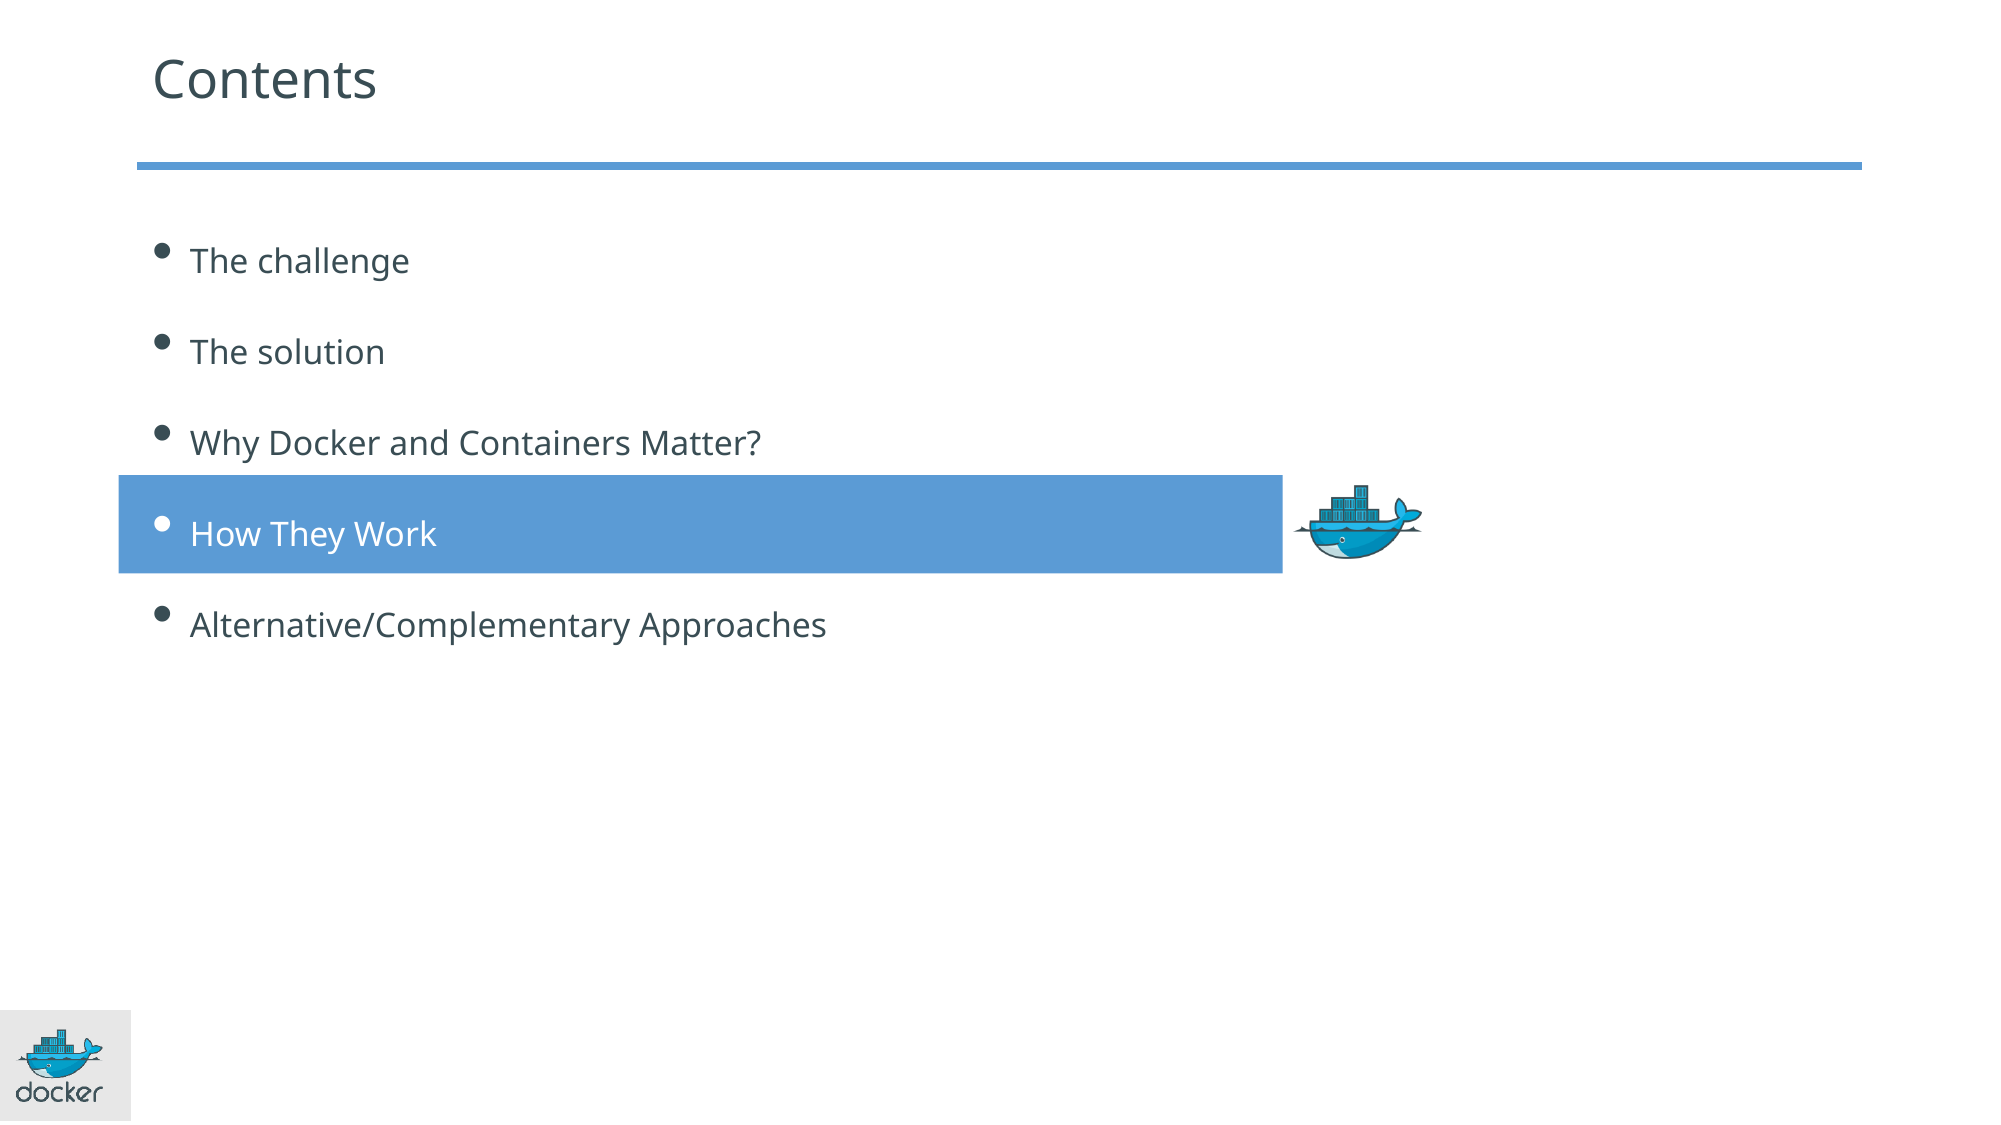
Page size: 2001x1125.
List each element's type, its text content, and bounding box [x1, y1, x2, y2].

picture [0, 1010, 131, 1121]
text_box [118, 475, 137, 574]
list The challenge The solution Why Docker and Containers Matter? How They Work Alternative/Complementary Approaches [137, 207, 1863, 1014]
title Contents [137, 22, 1863, 133]
picture [1293, 485, 1422, 559]
